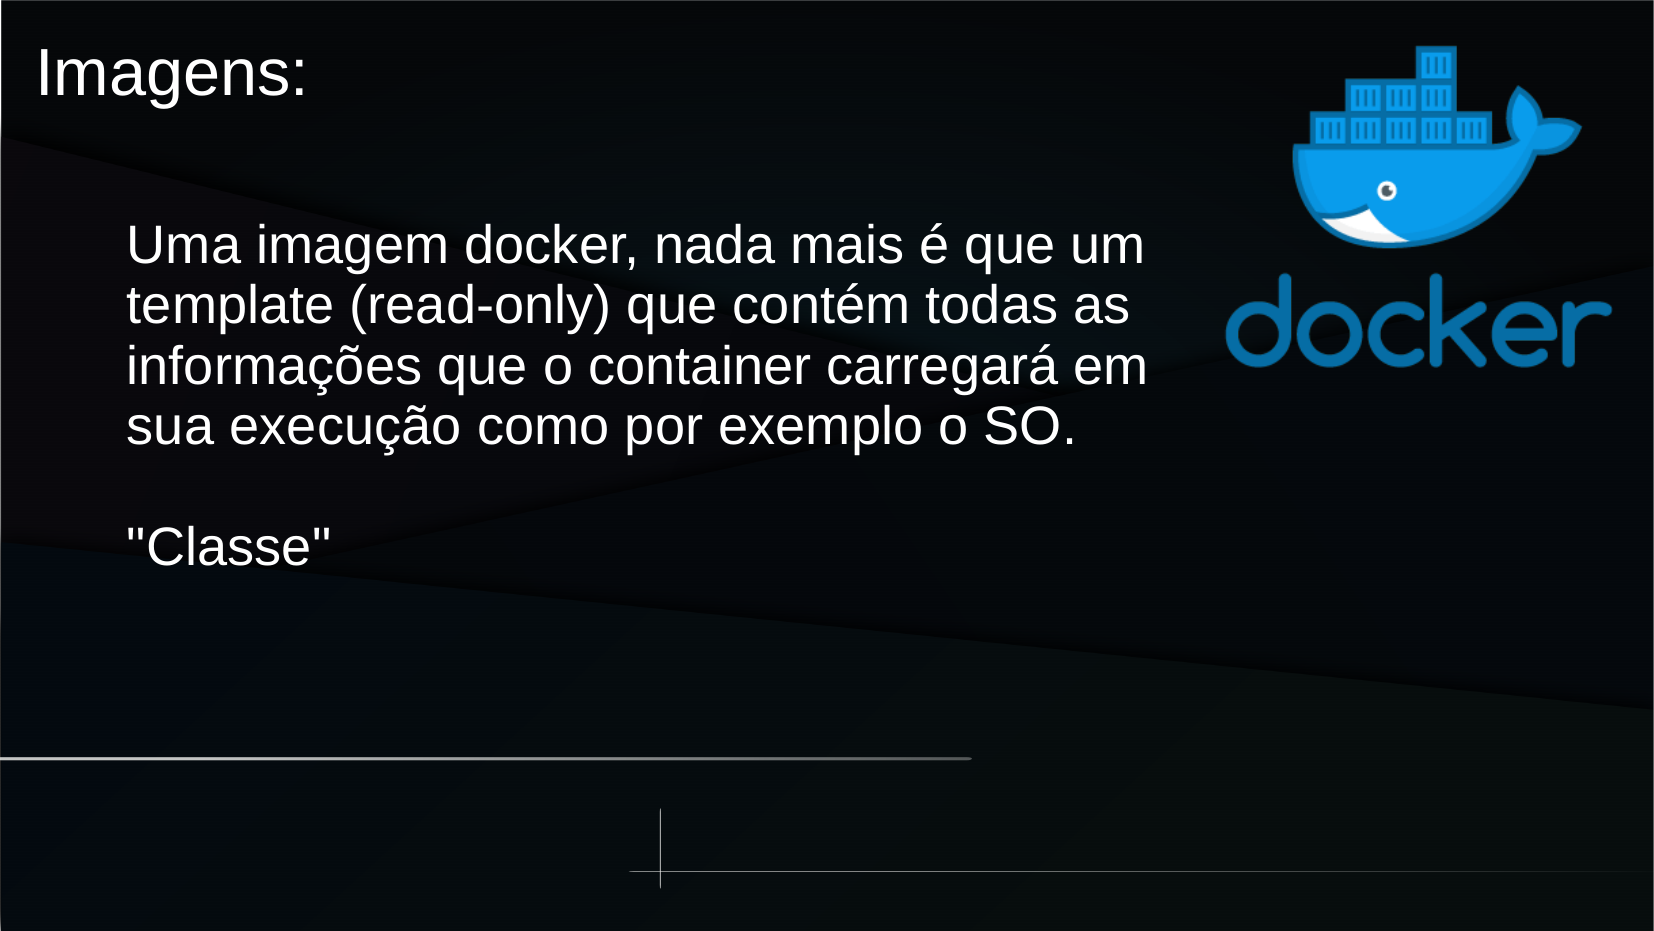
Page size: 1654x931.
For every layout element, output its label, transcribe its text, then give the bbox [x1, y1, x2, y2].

text_box Uma imagem docker, nada mais é que um template (read-only) que contém todas as informações que o container carregará em sua execução como por exemplo o SO. "Classe" [76, 206, 1205, 646]
picture [0, 0, 1654, 931]
list Imagens: [35, 35, 591, 119]
